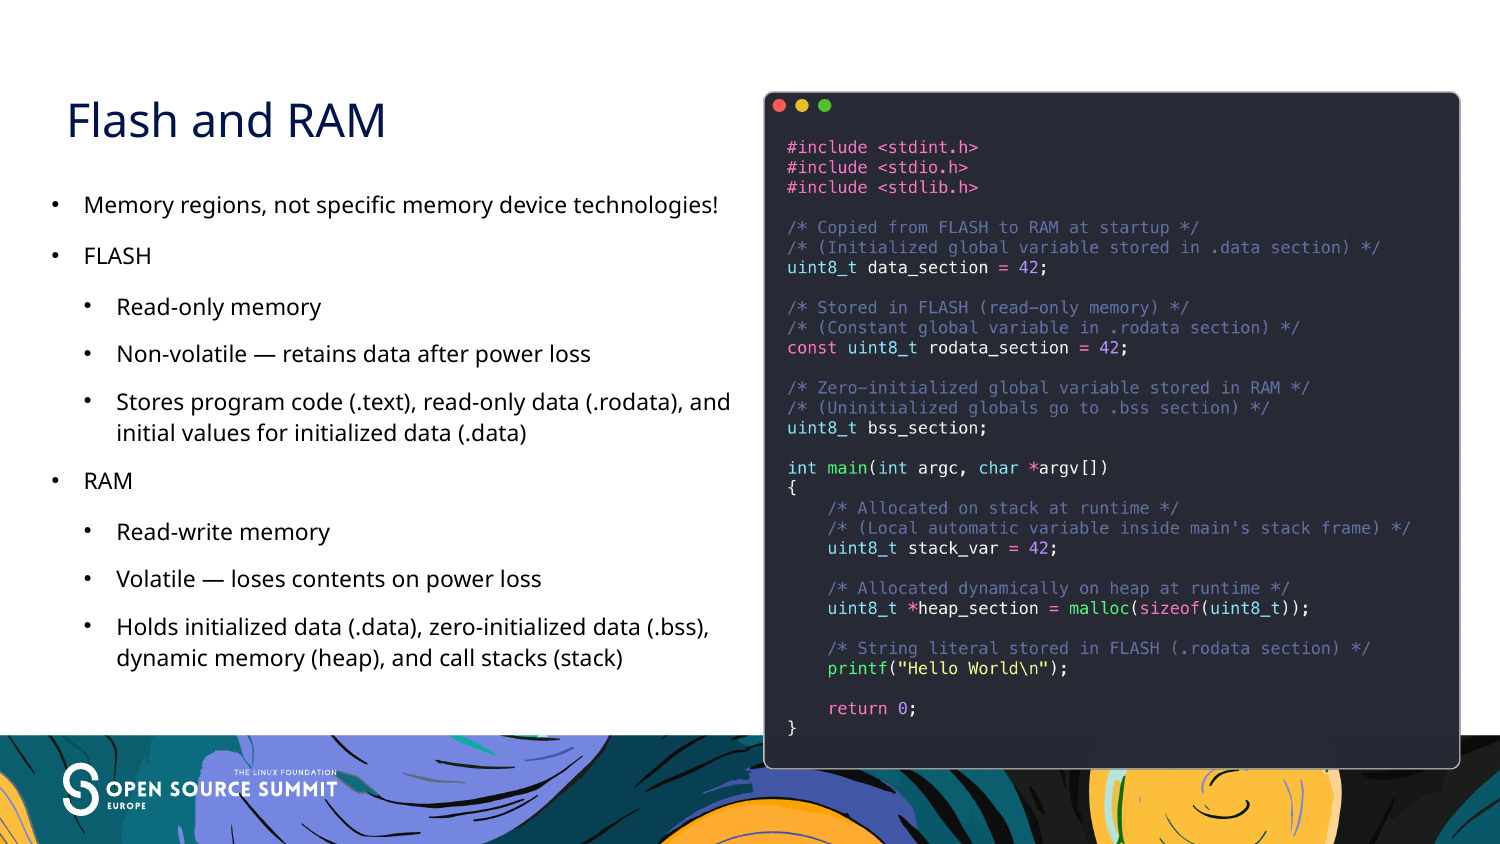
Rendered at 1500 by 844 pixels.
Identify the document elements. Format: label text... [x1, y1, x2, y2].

title Flash and RAM [51, 72, 1449, 167]
picture [0, 0, 1500, 844]
list Memory regions, not specific memory device technologies! FLASH Read-only memory Non-volatile — retains data after power loss Stores program code (.text), read-only data (.rodata), and initial values for initialized data (.data) RAM Read-write memory Volatile — loses contents on power loss Holds initialized data (.data), zero-initialized data (.bss), dynamic memory (heap), and call stacks (stack) [51, 189, 751, 676]
